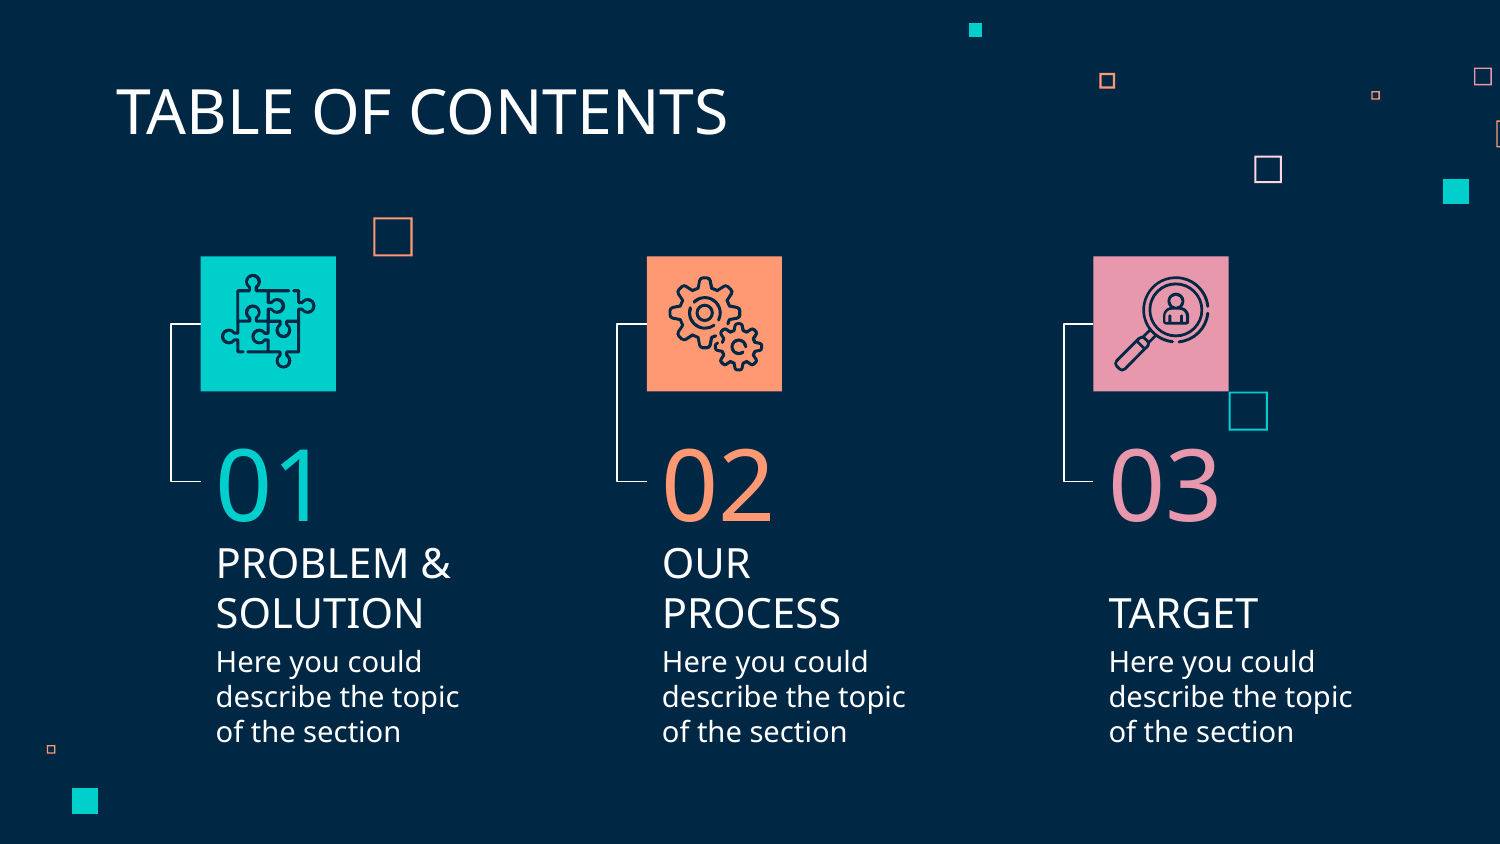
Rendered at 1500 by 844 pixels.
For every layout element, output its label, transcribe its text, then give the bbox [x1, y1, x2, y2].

title OUR PROCESS [646, 557, 875, 628]
text_box [373, 217, 413, 257]
title 02 [646, 434, 935, 529]
title 03 [1093, 434, 1382, 529]
title TABLE OF CONTENTS [101, 67, 853, 163]
subtitle Here you could describe the topic of the section [200, 628, 489, 723]
title PROBLEM & SOLUTION [200, 557, 554, 652]
text_box [646, 256, 782, 392]
text_box [1093, 256, 1268, 431]
subtitle Here you could describe the topic of the section [1093, 628, 1382, 723]
title TARGET [1093, 557, 1463, 652]
text_box [200, 256, 336, 392]
title 01 [200, 434, 489, 529]
subtitle Here you could describe the topic of the section [646, 628, 935, 723]
